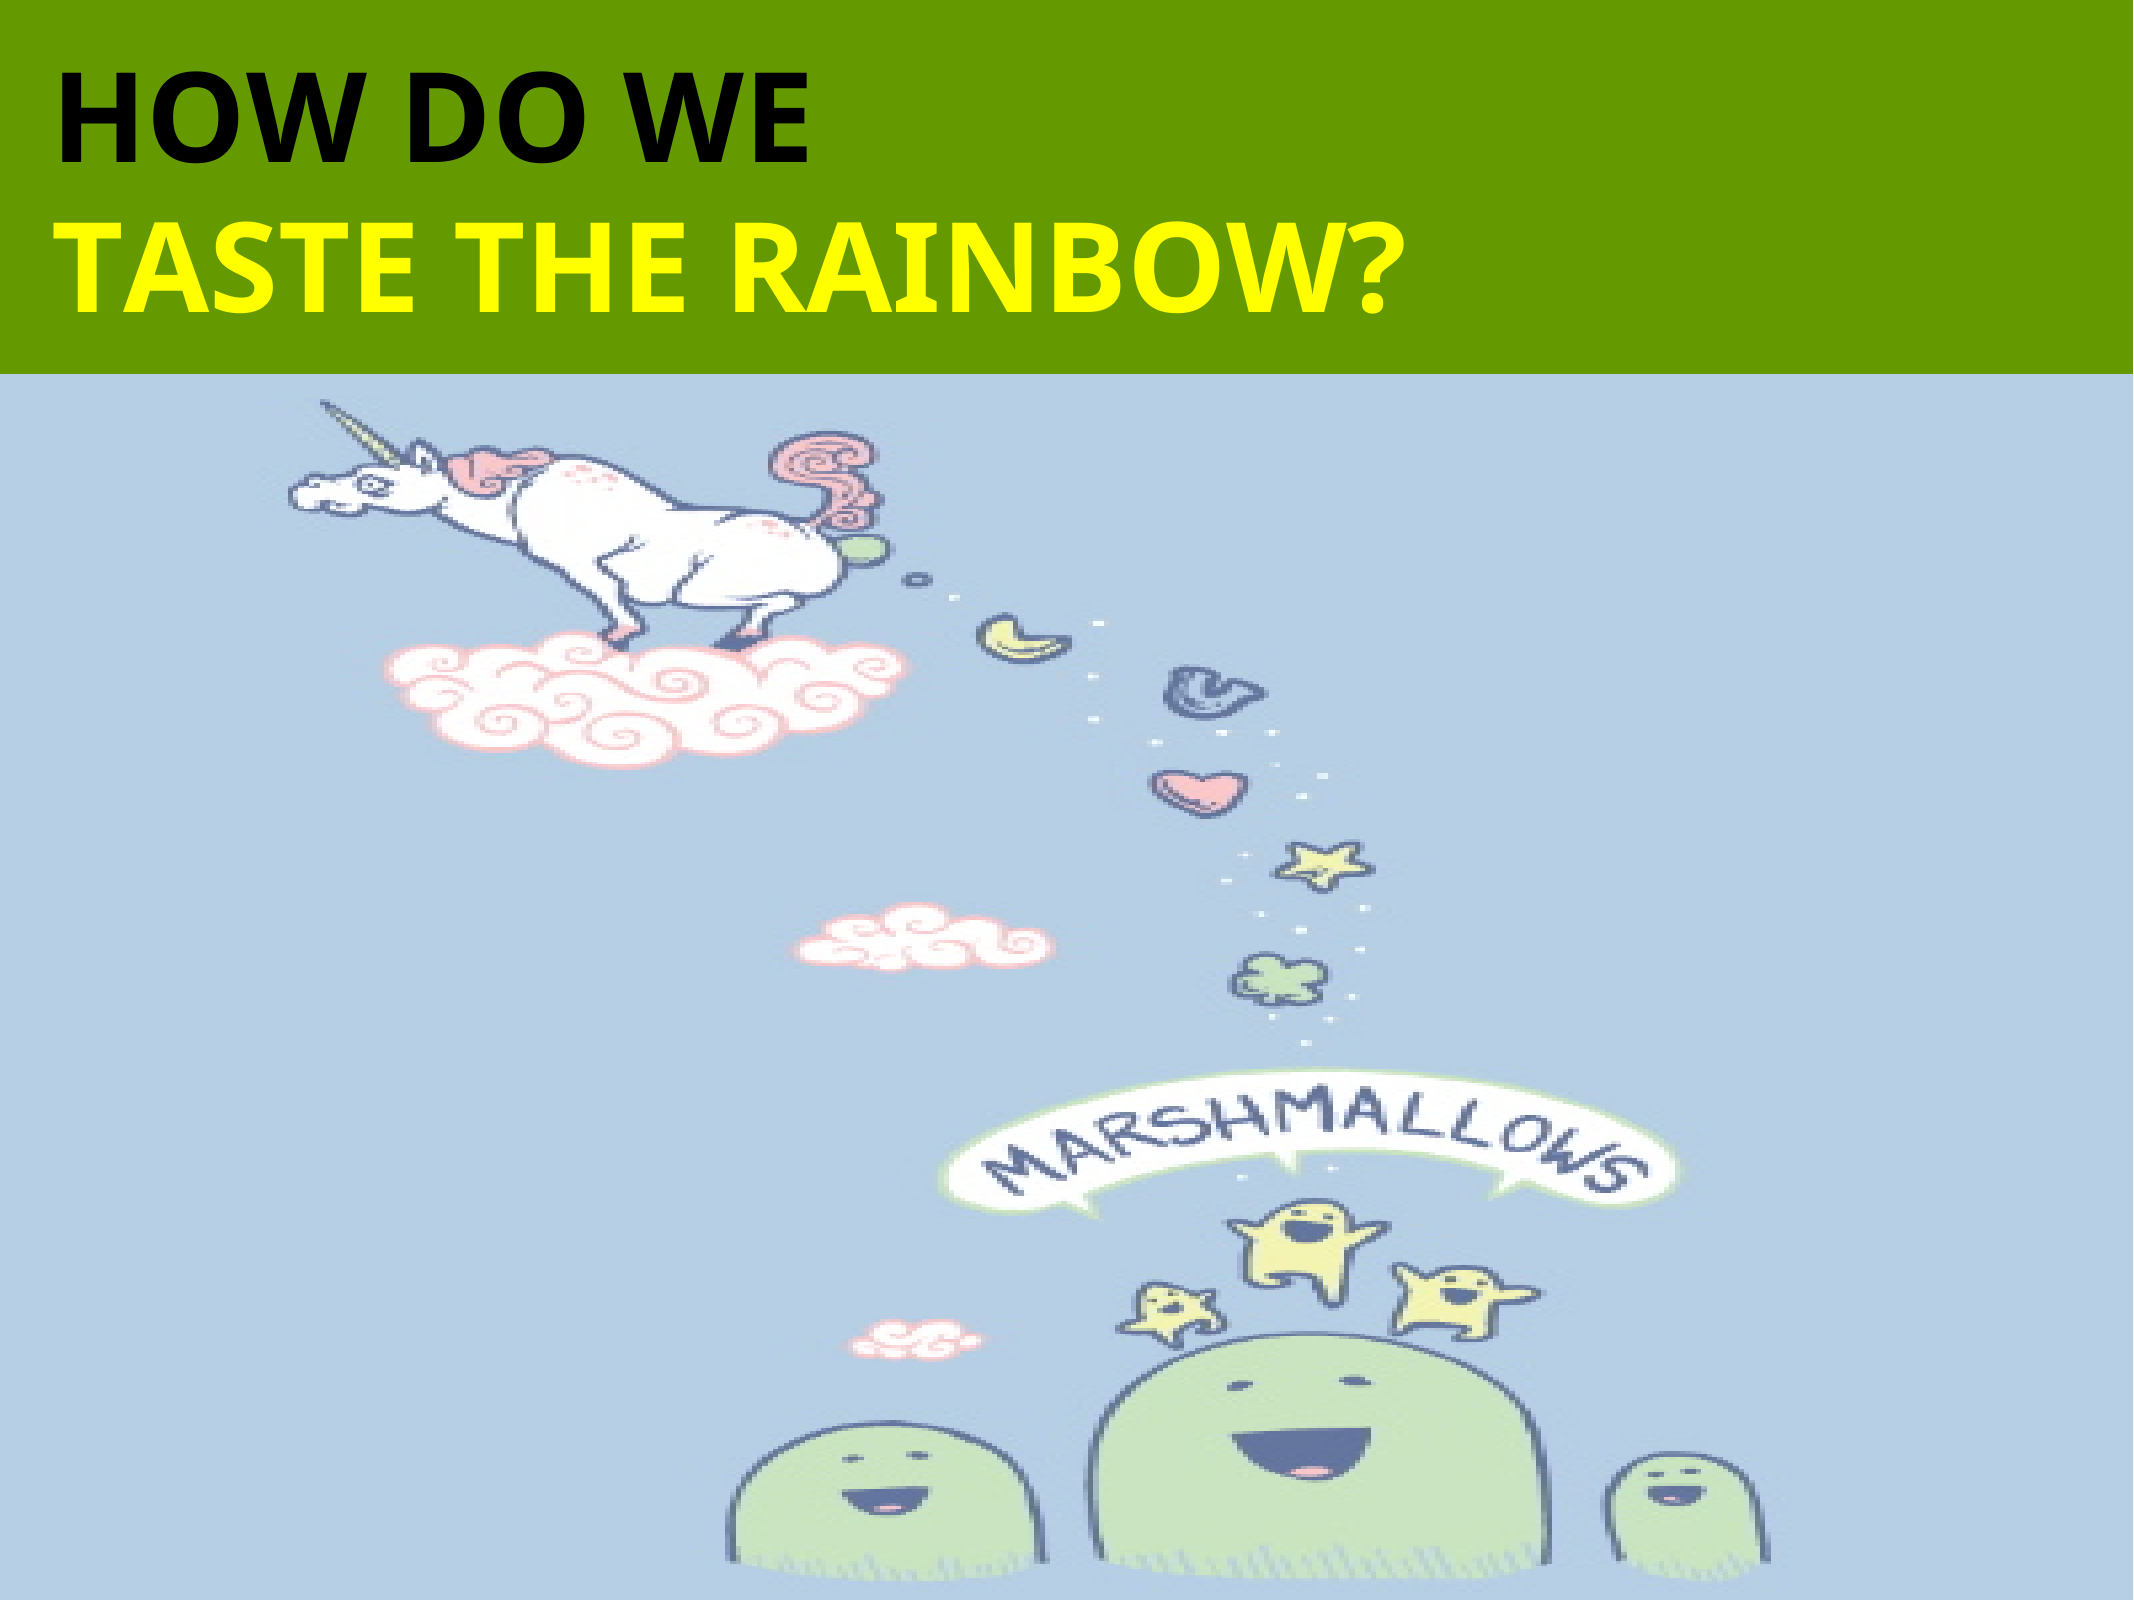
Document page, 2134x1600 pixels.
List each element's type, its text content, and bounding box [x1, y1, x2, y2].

picture [0, 374, 2134, 1600]
text_box HOW DO WE TASTE THE RAINBOW? [41, 37, 2063, 374]
